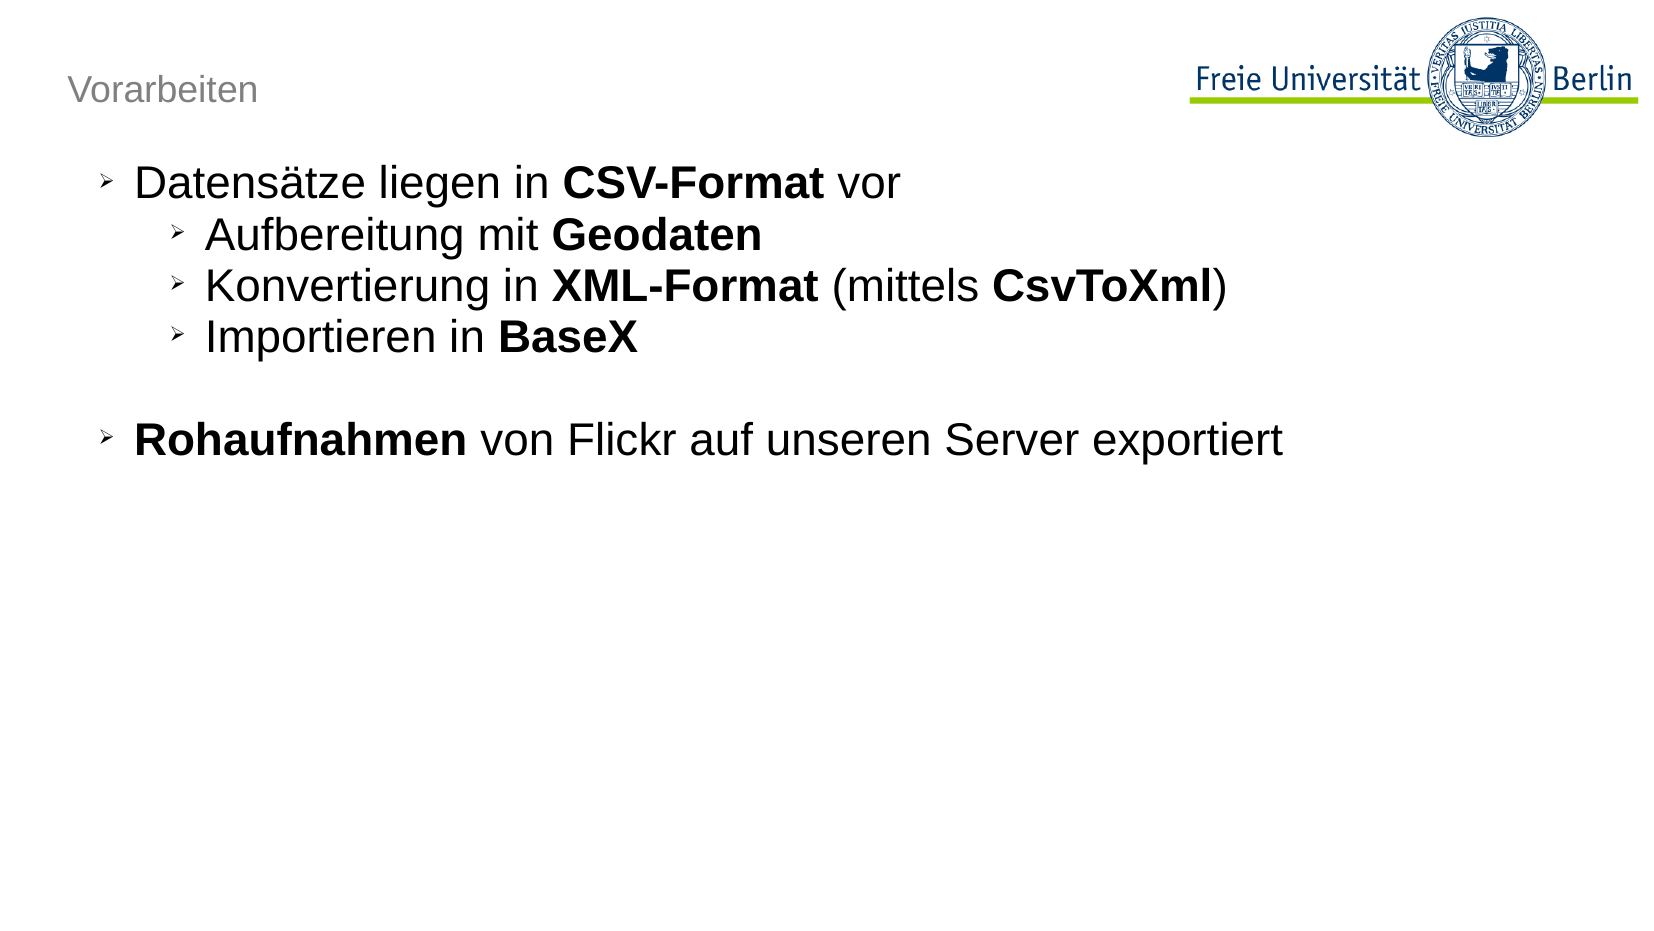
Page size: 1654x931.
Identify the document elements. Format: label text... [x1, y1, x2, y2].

picture [1185, 11, 1642, 142]
text_box Vorarbeiten [52, 61, 274, 119]
text_box Datensätze liegen in CSV-Format vor Aufbereitung mit Geodaten Konvertierung in XML-Format (mittels CsvToXml) Importieren in BaseX Rohaufnahmen von Flickr auf unseren Server exportiert [84, 150, 1298, 473]
